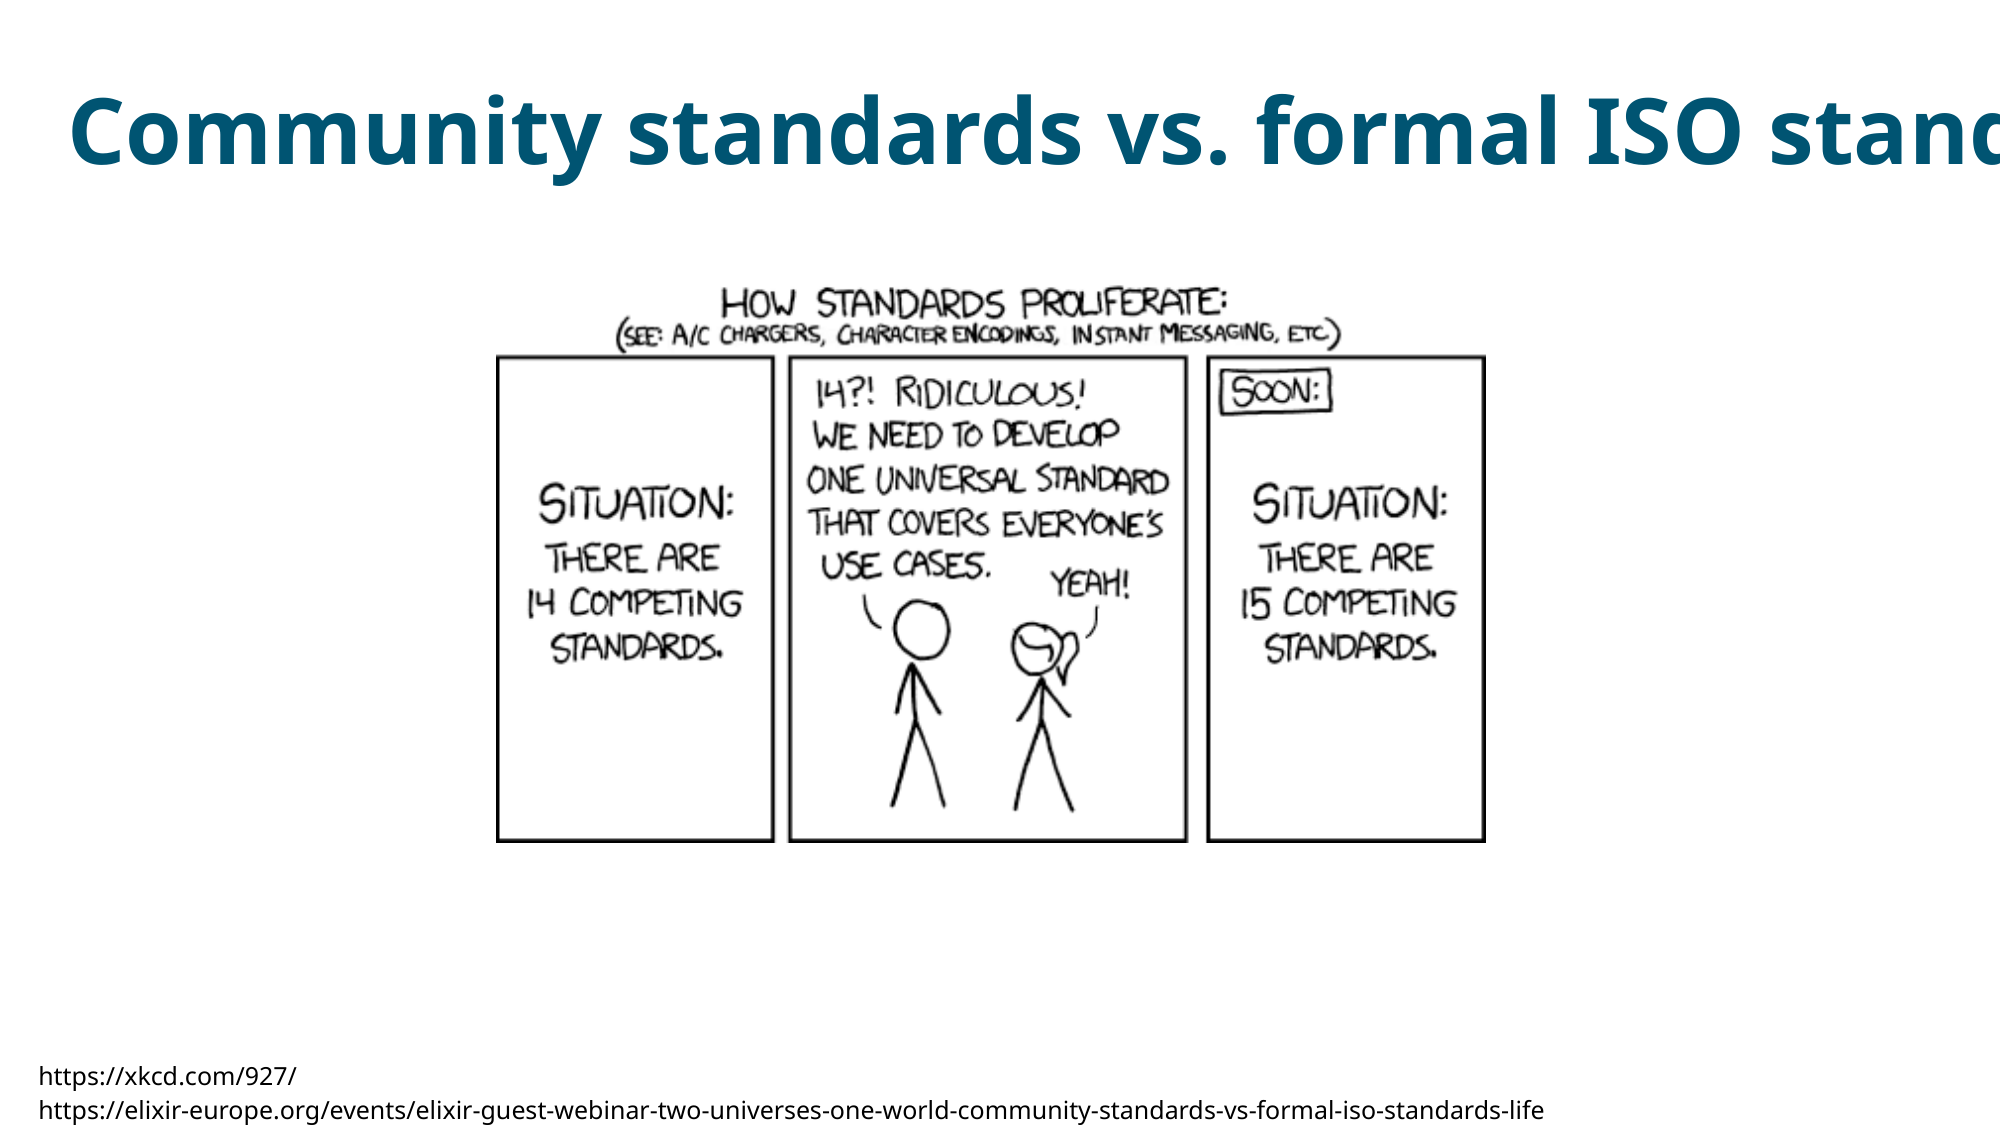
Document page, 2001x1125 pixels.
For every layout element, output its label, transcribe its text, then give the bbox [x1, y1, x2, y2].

text_box Community standards vs. formal ISO standards [52, 59, 1948, 212]
picture [496, 282, 1486, 843]
text_box https://xkcd.com/927/ https://elixir-europe.org/events/elixir-guest-webinar-two-universes-one-world-community-standards-vs-formal-iso-standards-life [23, 1051, 1382, 1125]
